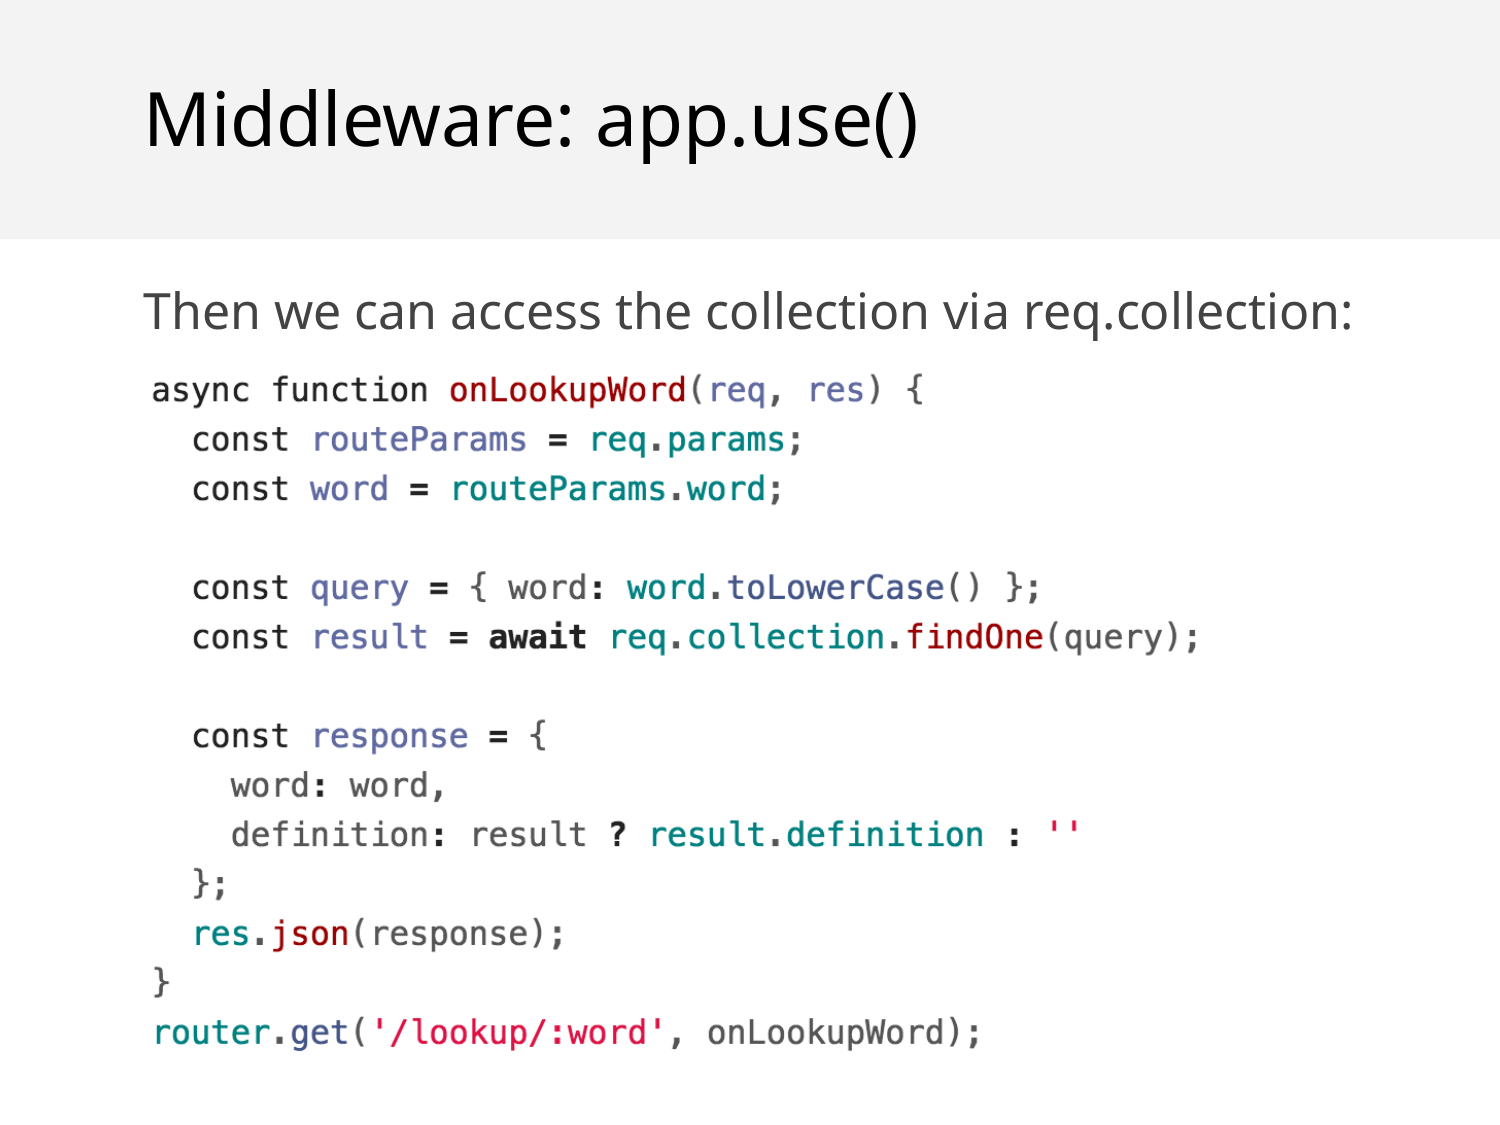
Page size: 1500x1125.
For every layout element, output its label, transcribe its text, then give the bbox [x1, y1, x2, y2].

list Then we can access the collection via req.collection: [128, 255, 1372, 651]
title Middleware: app.use() [128, 56, 1372, 183]
picture [128, 356, 1232, 1083]
